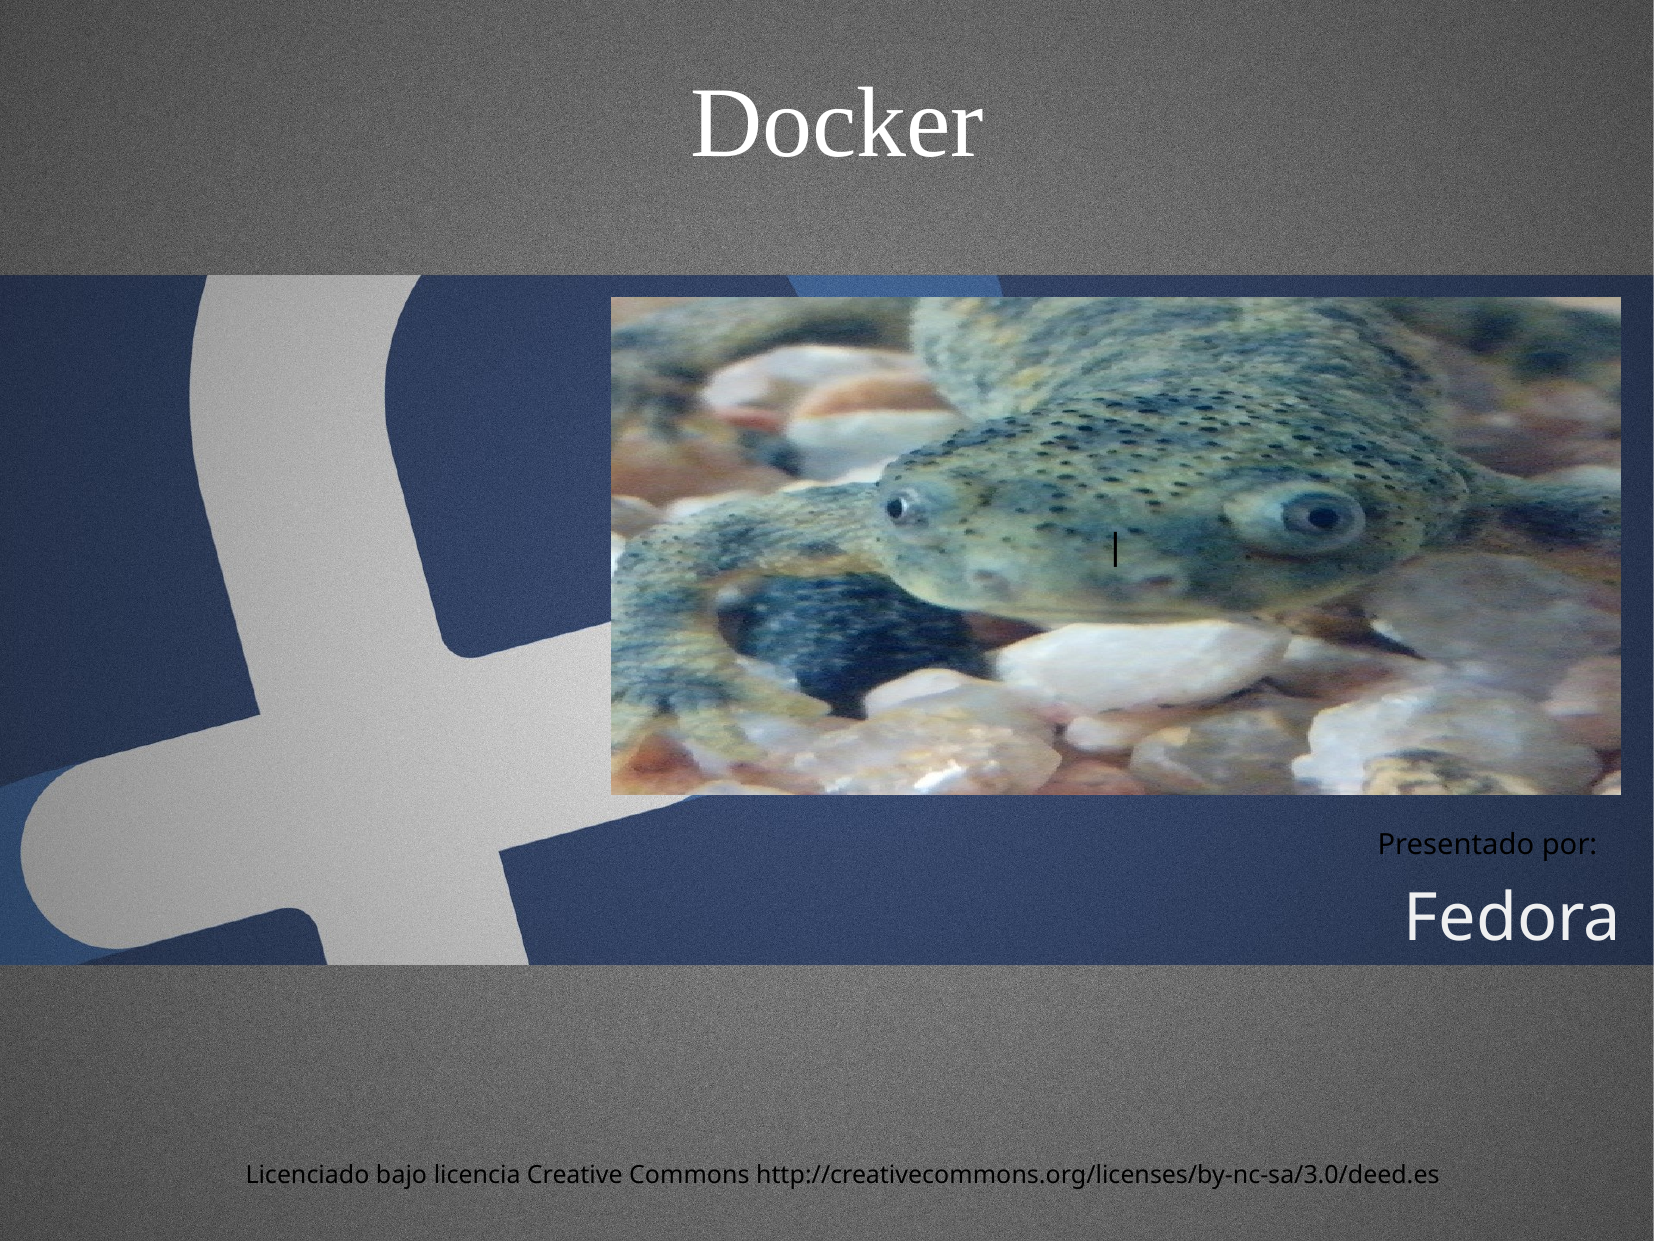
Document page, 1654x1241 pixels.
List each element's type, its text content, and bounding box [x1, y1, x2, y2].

text_box Presentado por: [797, 796, 1613, 855]
text_box Fedora [688, 870, 1654, 963]
text_box Licenciado bajo licencia Creative Commons http://creativecommons.org/licenses/by-nc-sa/3.0/deed.es [74, 1126, 1613, 1197]
text_box Docker [690, 0, 1591, 297]
picture [0, 0, 1654, 1241]
